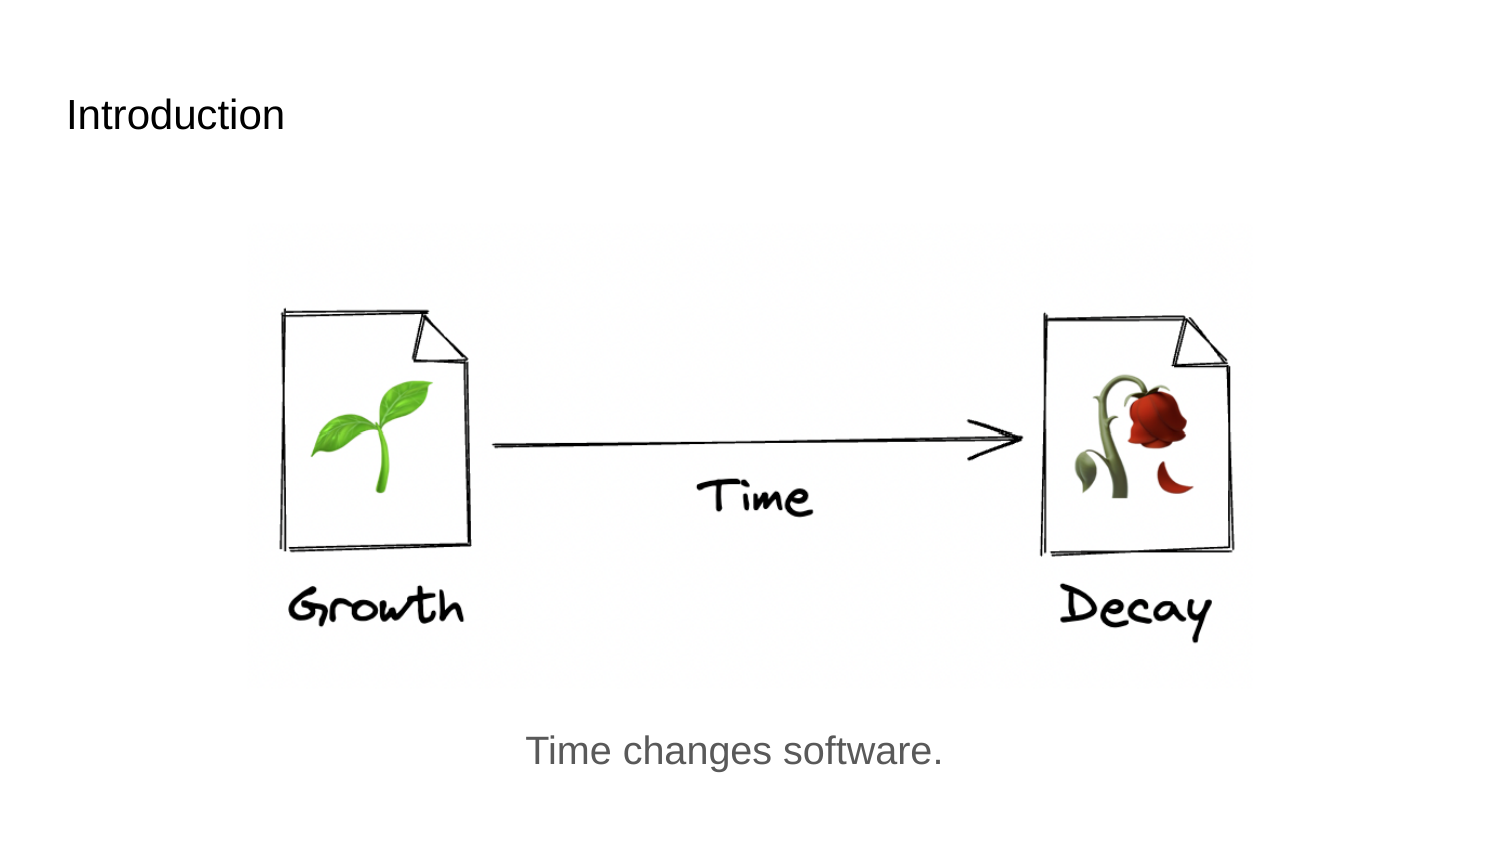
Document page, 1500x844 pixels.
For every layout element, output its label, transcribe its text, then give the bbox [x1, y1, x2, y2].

list Time changes software. [510, 713, 990, 778]
text_box Introduction [51, 72, 1449, 199]
picture [247, 223, 1253, 689]
